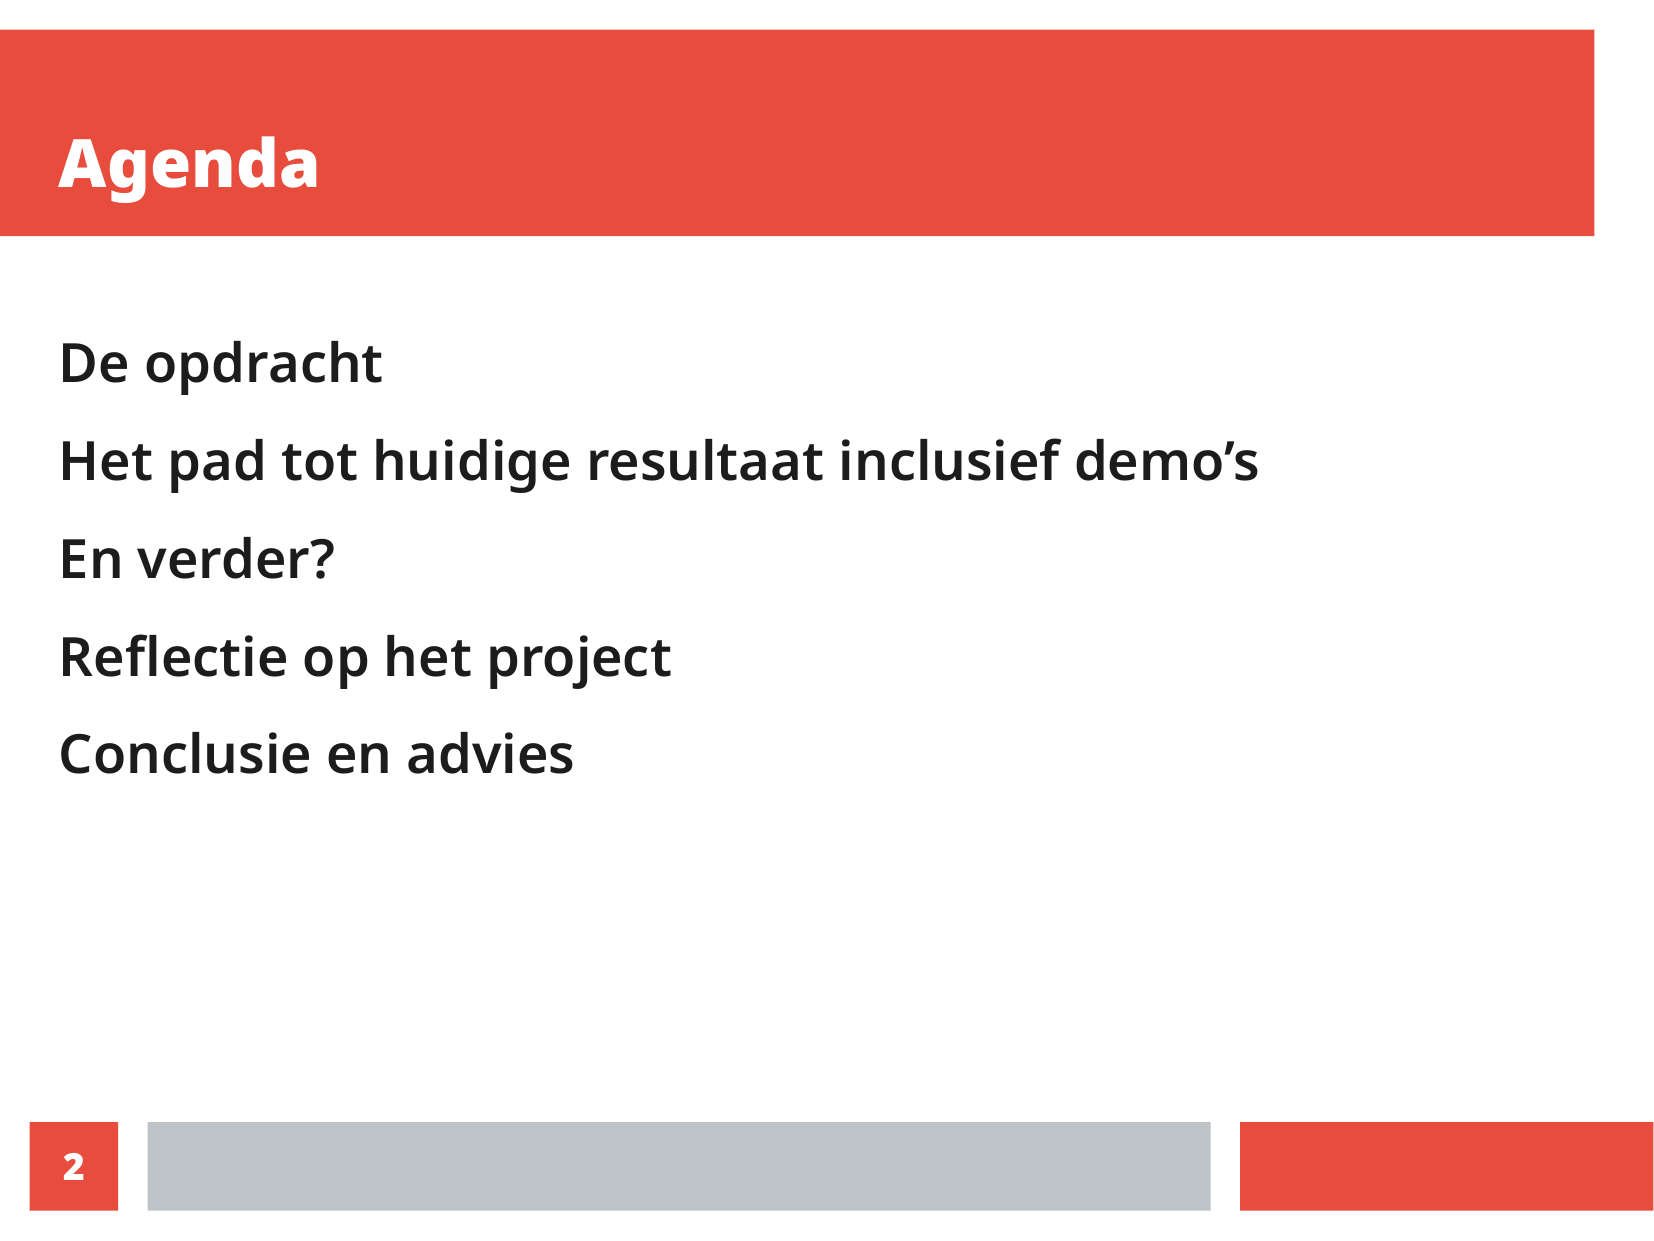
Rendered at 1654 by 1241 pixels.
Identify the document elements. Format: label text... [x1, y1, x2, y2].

list De opdracht Het pad tot huidige resultaat inclusief demo’s En verder? Reflectie op het project Conclusie en advies [59, 324, 1565, 1093]
title Agenda [59, 59, 1595, 207]
